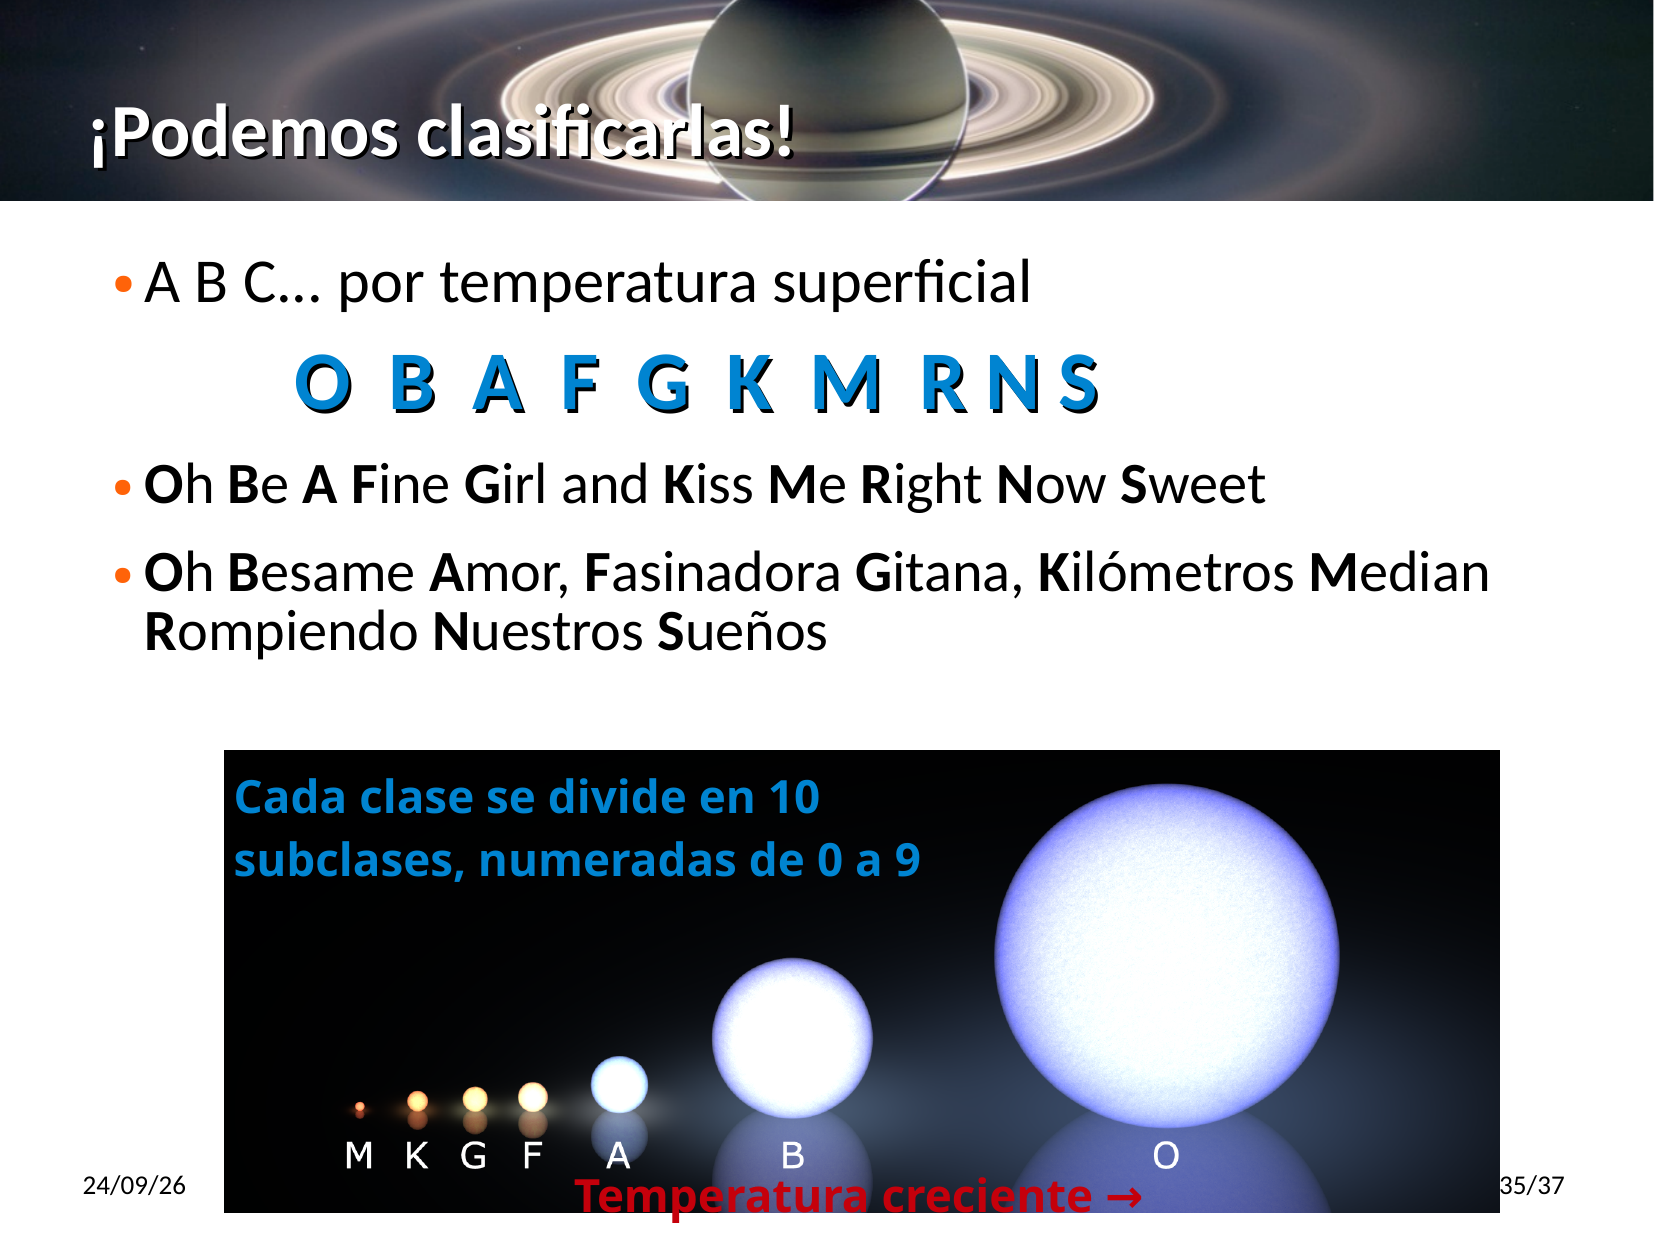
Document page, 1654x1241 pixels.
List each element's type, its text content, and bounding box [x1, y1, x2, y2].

list A B C... por temperatura superficial O B A F G K M R N S Oh Be A Fine Girl and Kiss Me Right Now Sweet Oh Besame Amor, Fasinadora Gitana, Kilómetros Median Rompiendo Nuestros Sueños [82, 255, 1571, 1156]
picture [224, 750, 1500, 1213]
text_box Temperatura creciente → [558, 1155, 1161, 1226]
picture [0, 0, 1654, 201]
title ¡Podemos clasificarlas! [86, 49, 1576, 226]
text_box Cada clase se divide en 10 subclases, numeradas de 0 a 9 [218, 757, 1177, 883]
